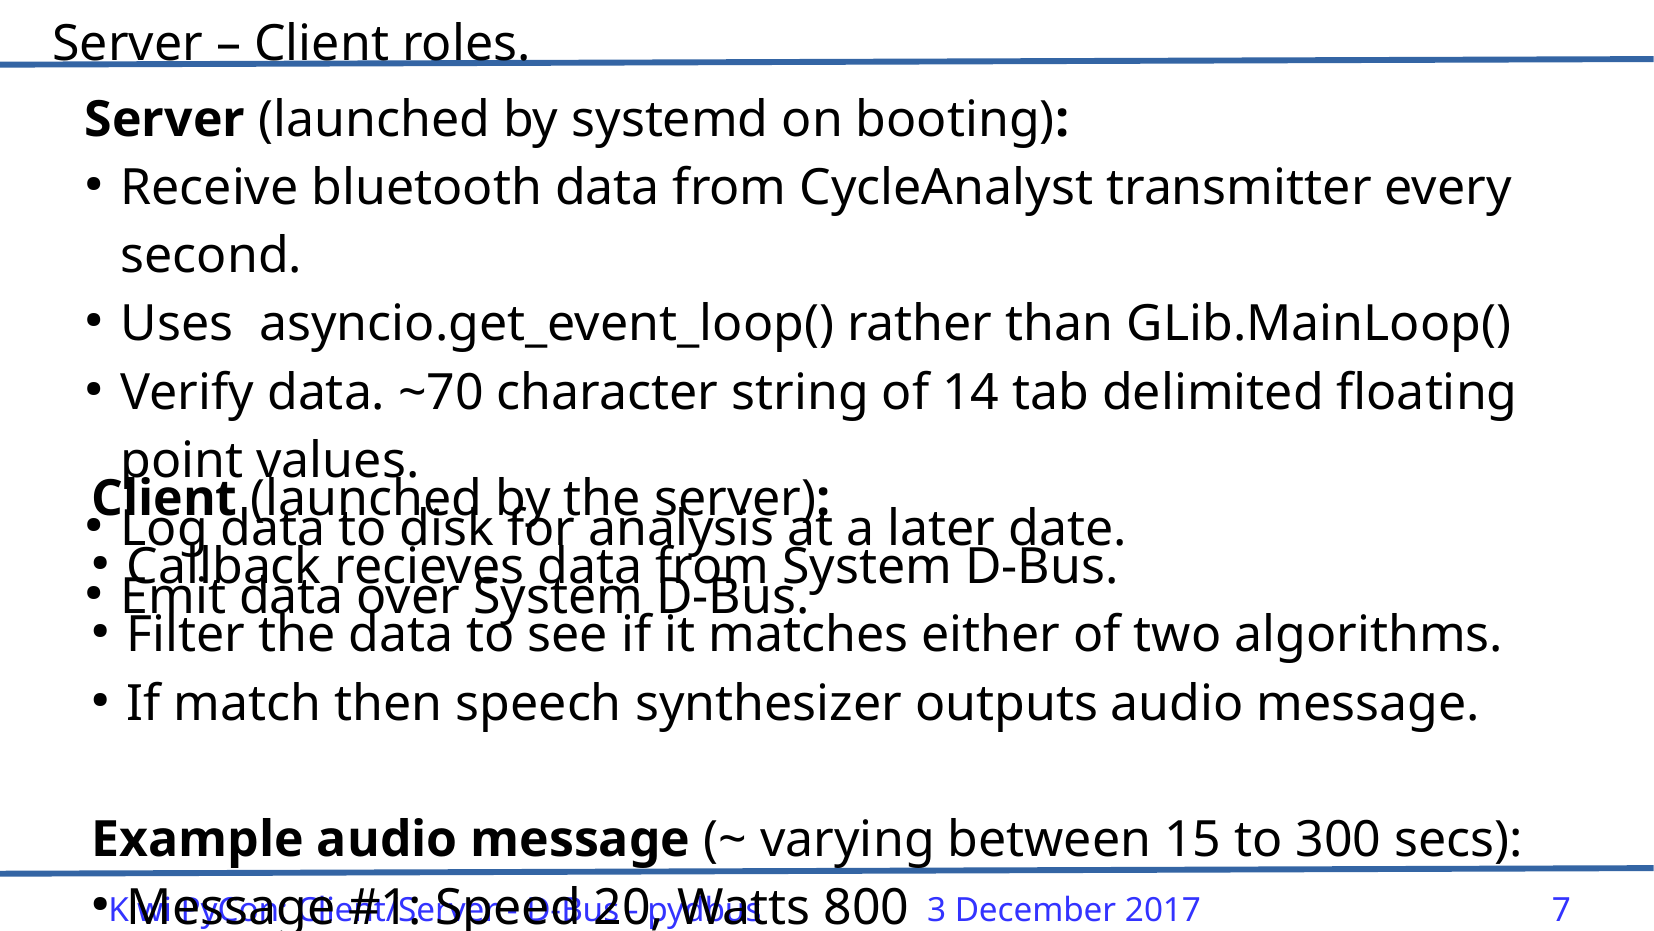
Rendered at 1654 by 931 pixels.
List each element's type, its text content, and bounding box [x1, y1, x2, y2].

text_box Client (launched by the server): Callback recieves data from System D-Bus. Filter the data to see if it matches either of two algorithms. If match then speech synthesizer outputs audio message. Example audio message (~ varying between 15 to 300 secs): Message #1: Speed 20, Watts 800 Message #2: Distance 10, Amp-hours 4, Voltage 52 [76, 454, 1592, 870]
text_box Server (launched by systemd on booting): Receive bluetooth data from CycleAnalyst transmitter every second. Uses asyncio.get_event_loop() rather than GLib.MainLoop() Verify data. ~70 character string of 14 tab delimited floating point values. Log data to disk for analysis at a later date. Emit data over System D-Bus. [70, 75, 1602, 441]
text_box Server – Client roles. [37, 0, 1540, 76]
